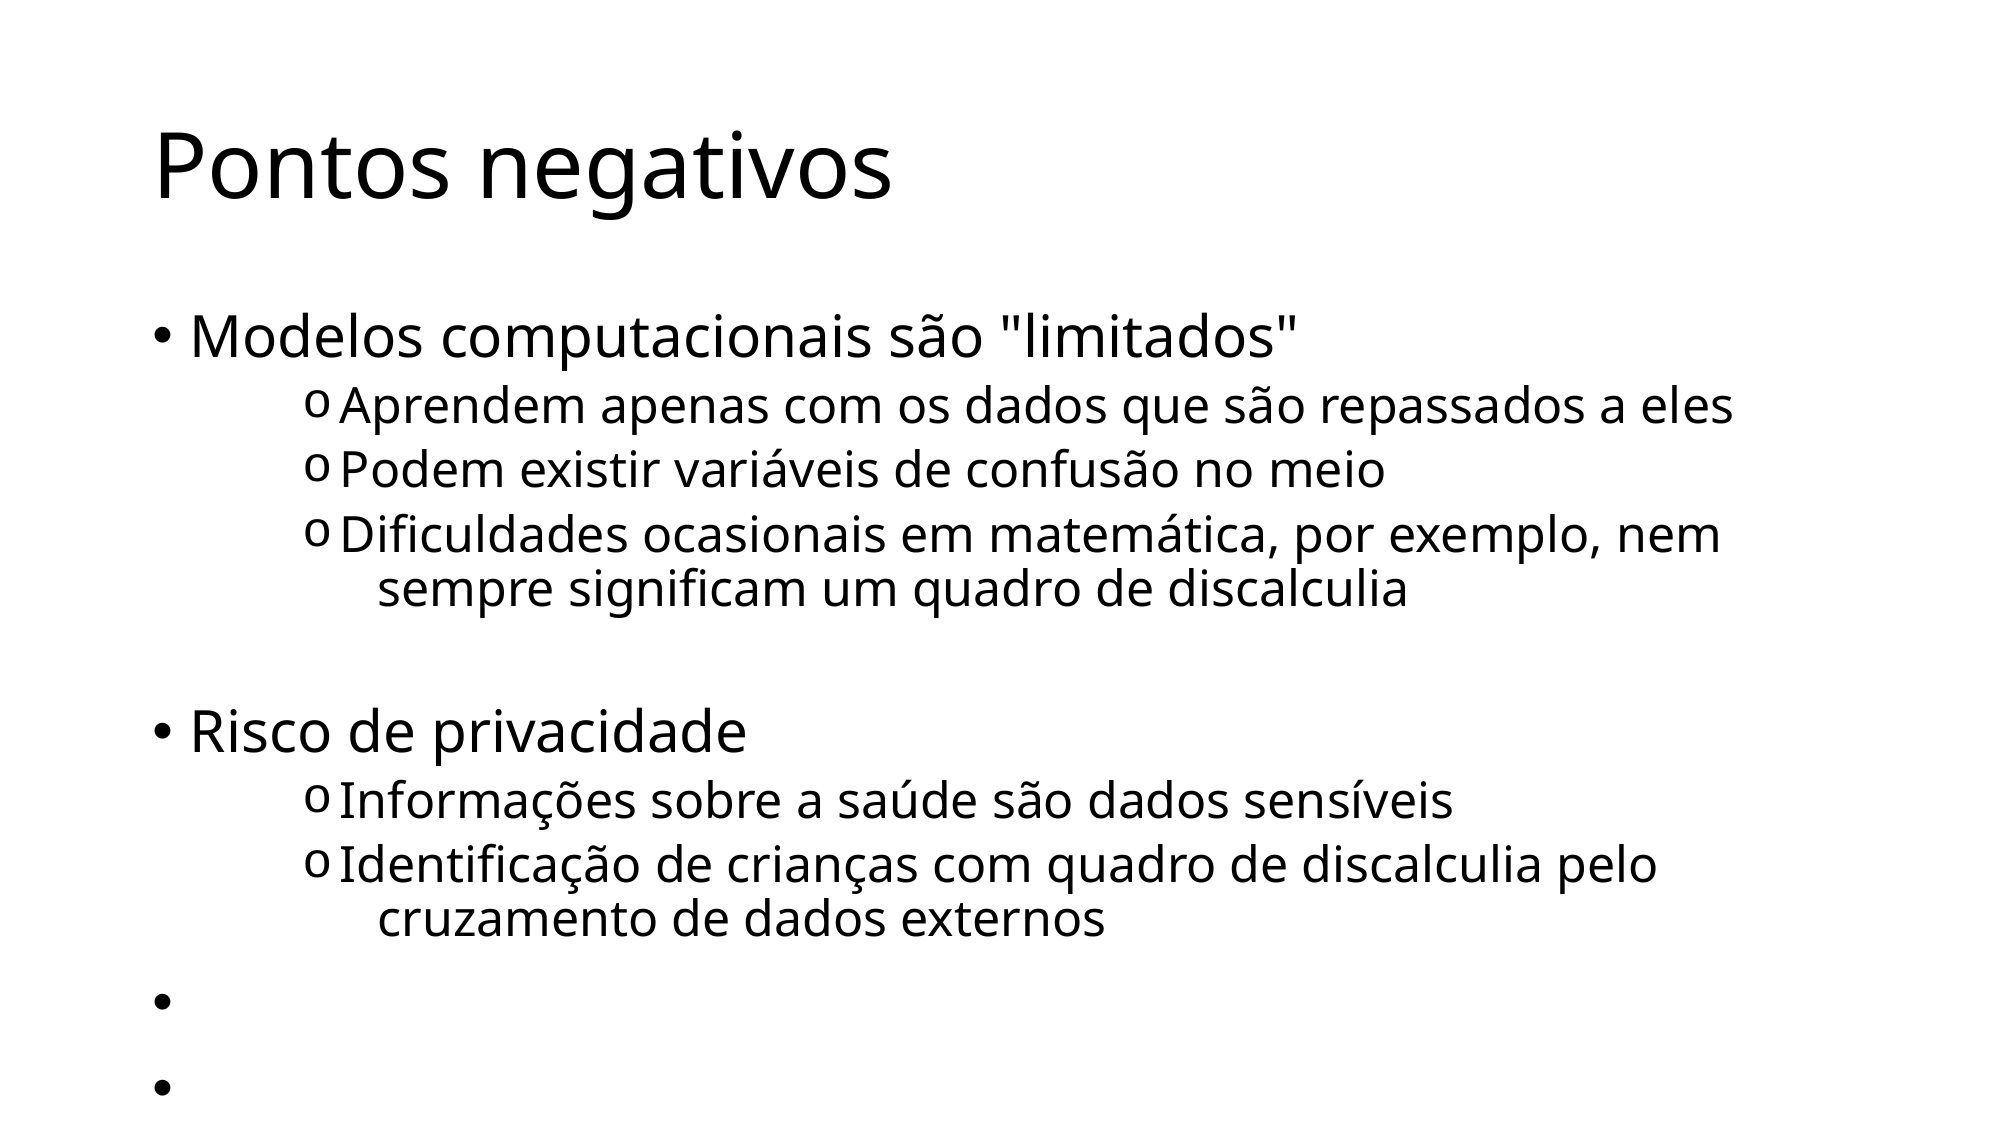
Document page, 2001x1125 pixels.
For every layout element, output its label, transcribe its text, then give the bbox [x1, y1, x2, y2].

title Pontos negativos [137, 59, 1863, 278]
list Modelos computacionais são "limitados" Aprendem apenas com os dados que são repassados a eles Podem existir variáveis de confusão no meio Dificuldades ocasionais em matemática, por exemplo, nem sempre significam um quadro de discalculia Risco de privacidade Informações sobre a saúde são dados sensíveis Identificação de crianças com quadro de discalculia pelo cruzamento de dados externos [137, 299, 1863, 1014]
